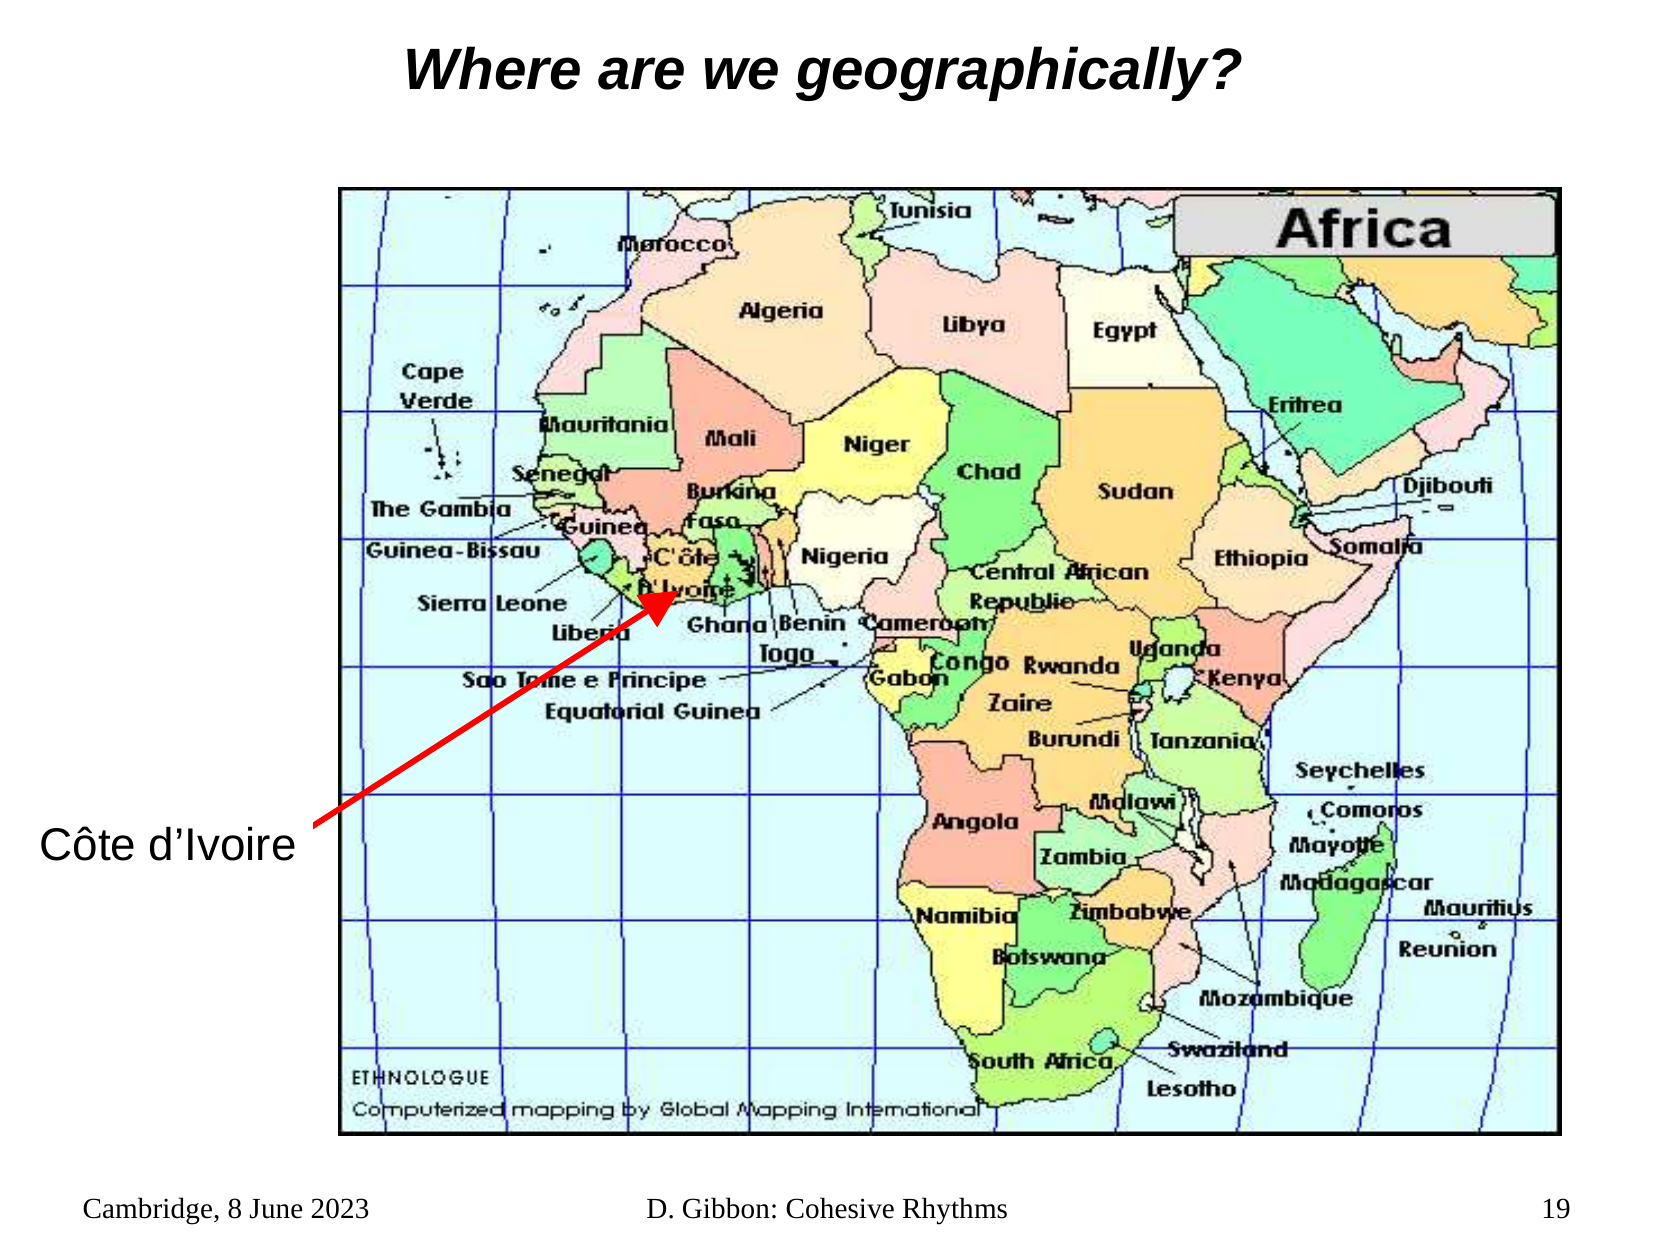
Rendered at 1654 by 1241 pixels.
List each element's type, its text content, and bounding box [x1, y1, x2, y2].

text_box Côte d’Ivoire [23, 809, 313, 880]
title Where are we geographically? [11, 19, 1636, 119]
picture [338, 187, 1562, 1136]
